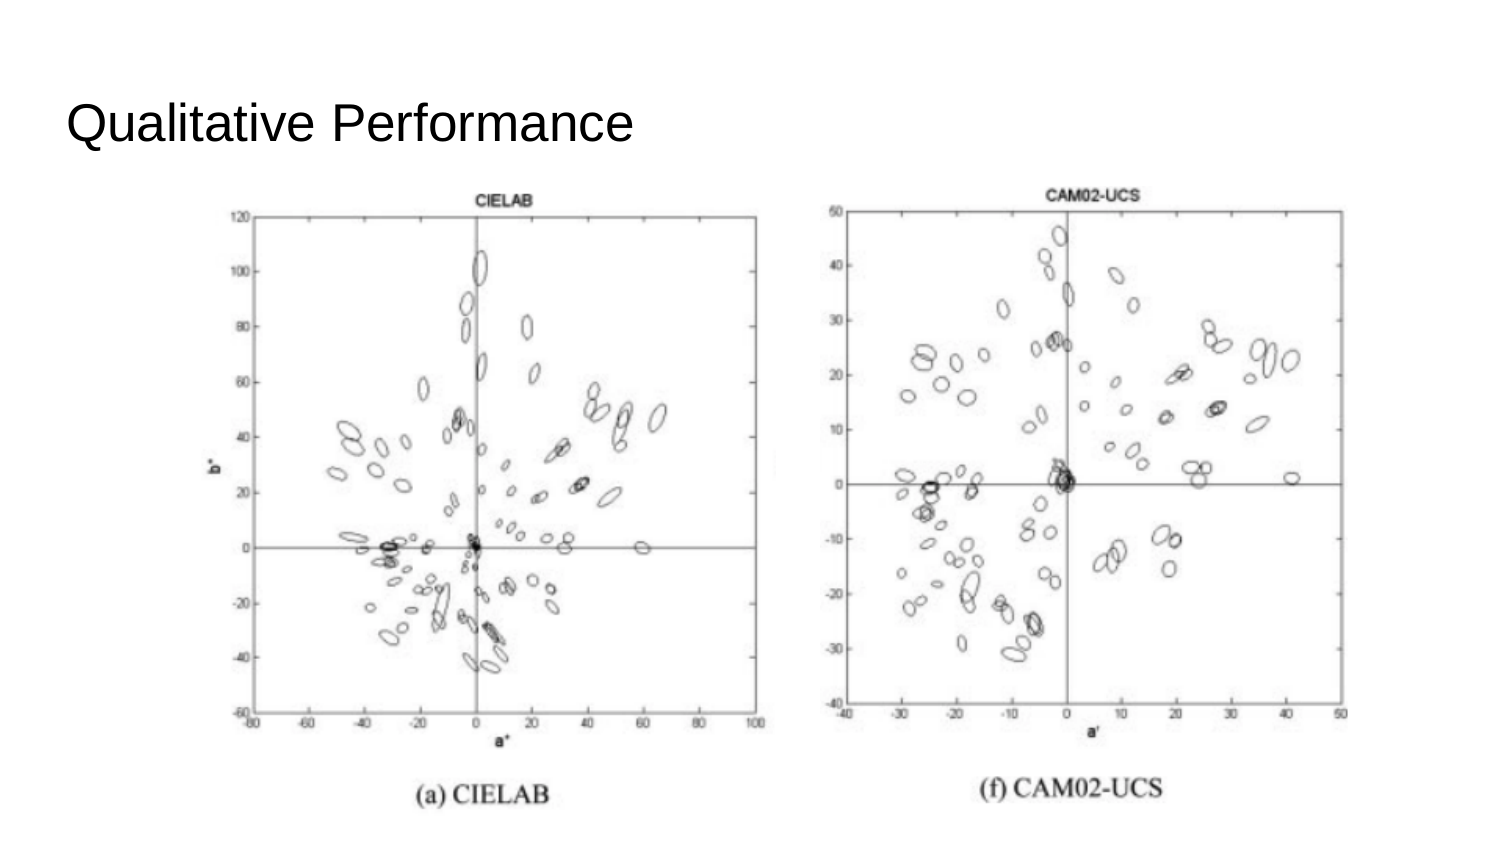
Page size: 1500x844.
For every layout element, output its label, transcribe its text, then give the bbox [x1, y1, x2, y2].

picture [197, 177, 776, 817]
title Qualitative Performance [51, 72, 1449, 167]
picture [820, 186, 1376, 808]
